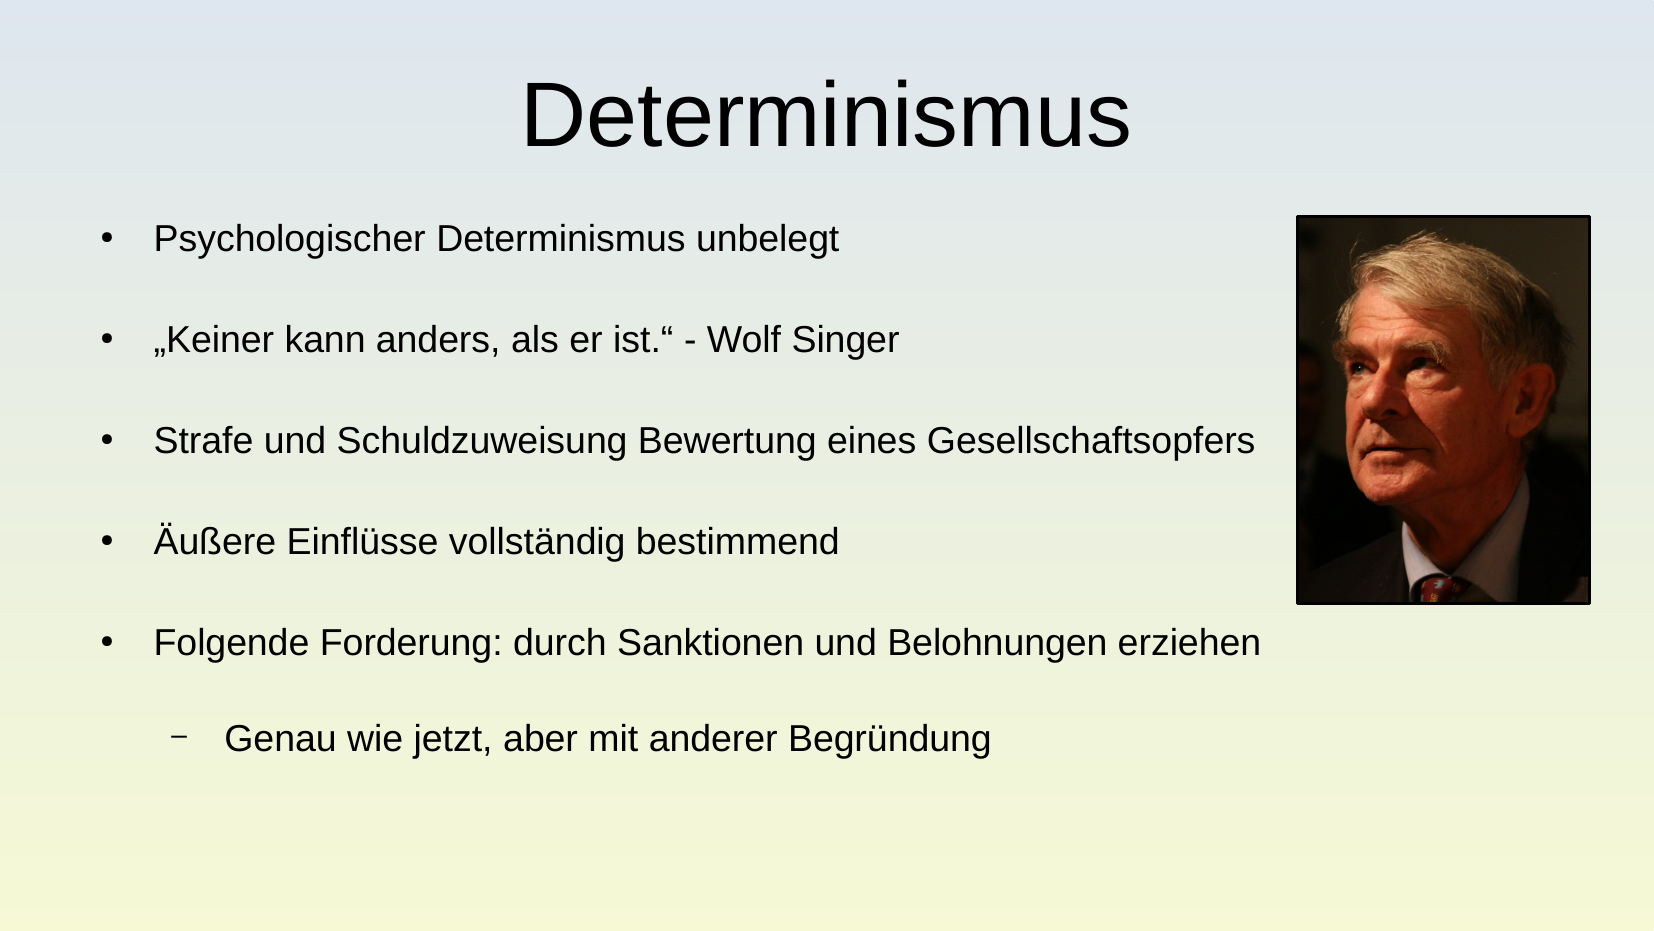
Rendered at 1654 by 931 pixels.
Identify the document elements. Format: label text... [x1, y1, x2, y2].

title Determinismus [82, 37, 1571, 193]
list Psychologischer Determinismus unbelegt „Keiner kann anders, als er ist.“ - Wolf Singer Strafe und Schuldzuweisung Bewertung eines Gesellschaftsopfers Äußere Einflüsse vollständig bestimmend Folgende Forderung: durch Sanktionen und Belohnungen erziehen Genau wie jetzt, aber mit anderer Begründung [82, 217, 1571, 857]
picture [1299, 217, 1588, 602]
